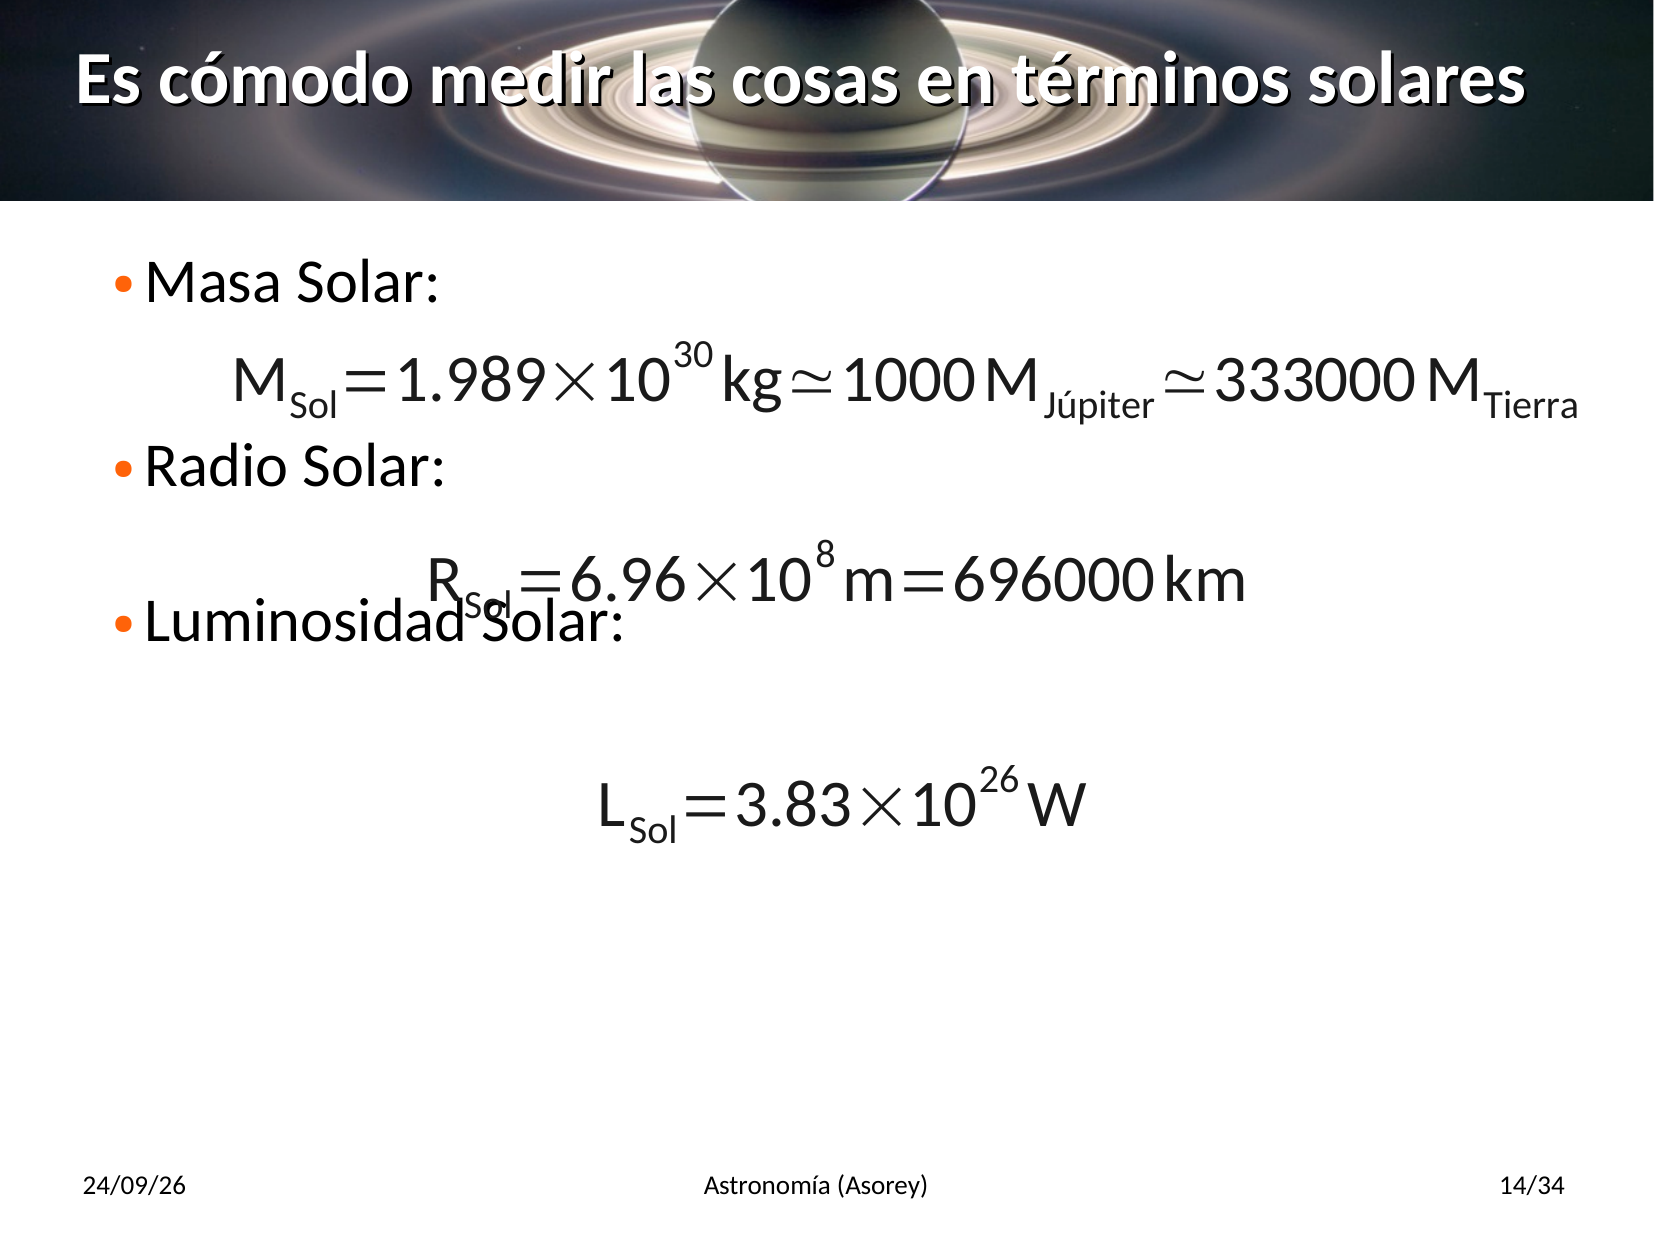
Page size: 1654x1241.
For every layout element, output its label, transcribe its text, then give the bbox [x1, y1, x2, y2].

chart [420, 529, 1254, 631]
list Masa Solar: Radio Solar: Luminosidad Solar: Alto: 1 segundo de energía liberada en el Sol equivale a 800000 años de consumo humano (2013) [82, 255, 1571, 1156]
chart [591, 754, 1096, 856]
picture [0, 0, 1654, 201]
chart [225, 330, 1587, 431]
title Es cómodo medir las cosas en términos solares [75, 19, 1564, 151]
